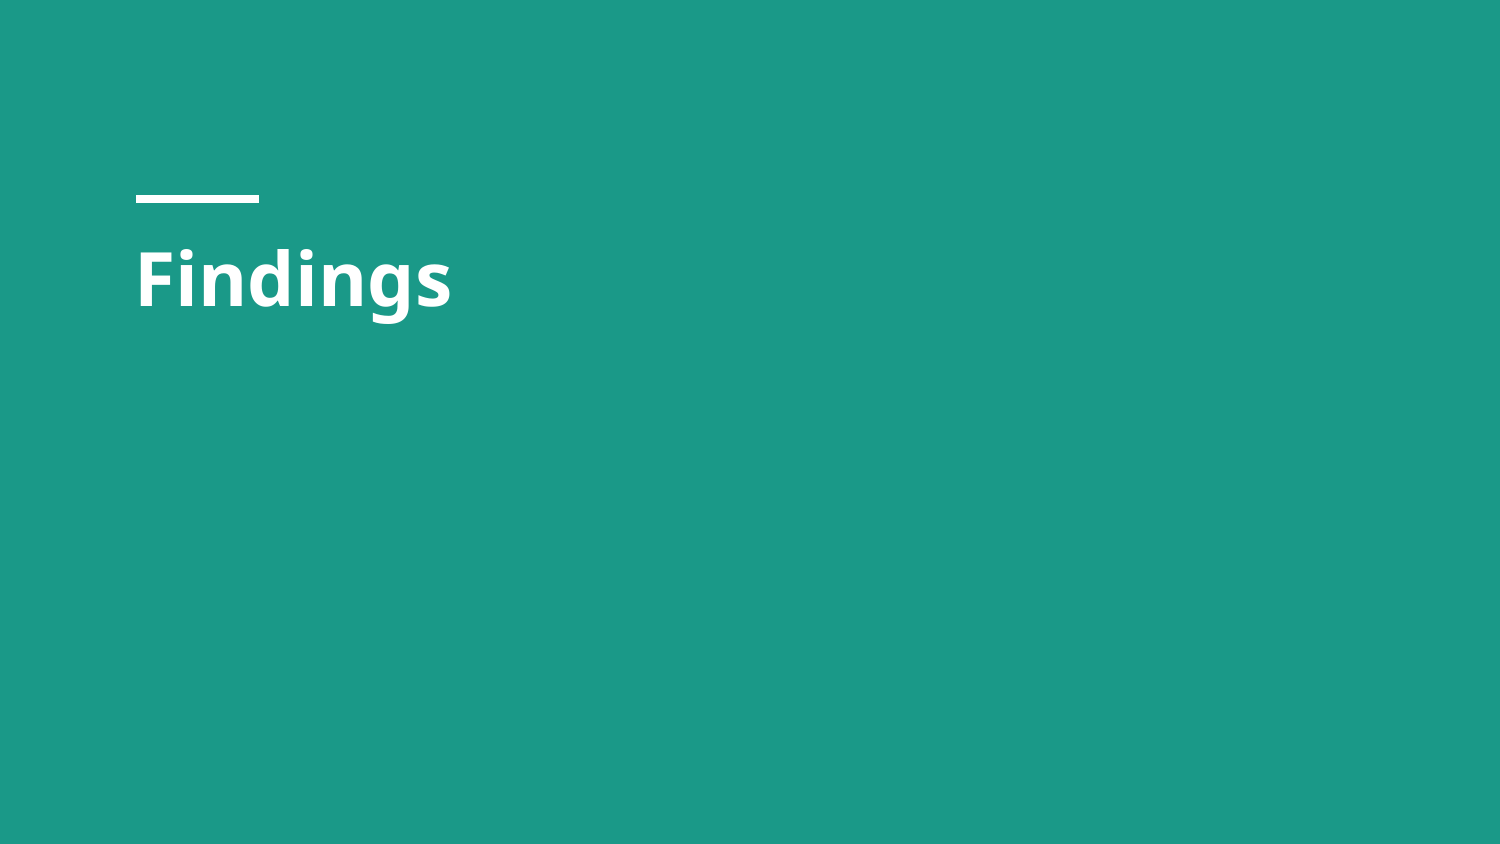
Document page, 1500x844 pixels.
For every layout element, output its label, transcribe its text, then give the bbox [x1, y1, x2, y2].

title Findings [119, 216, 1381, 467]
